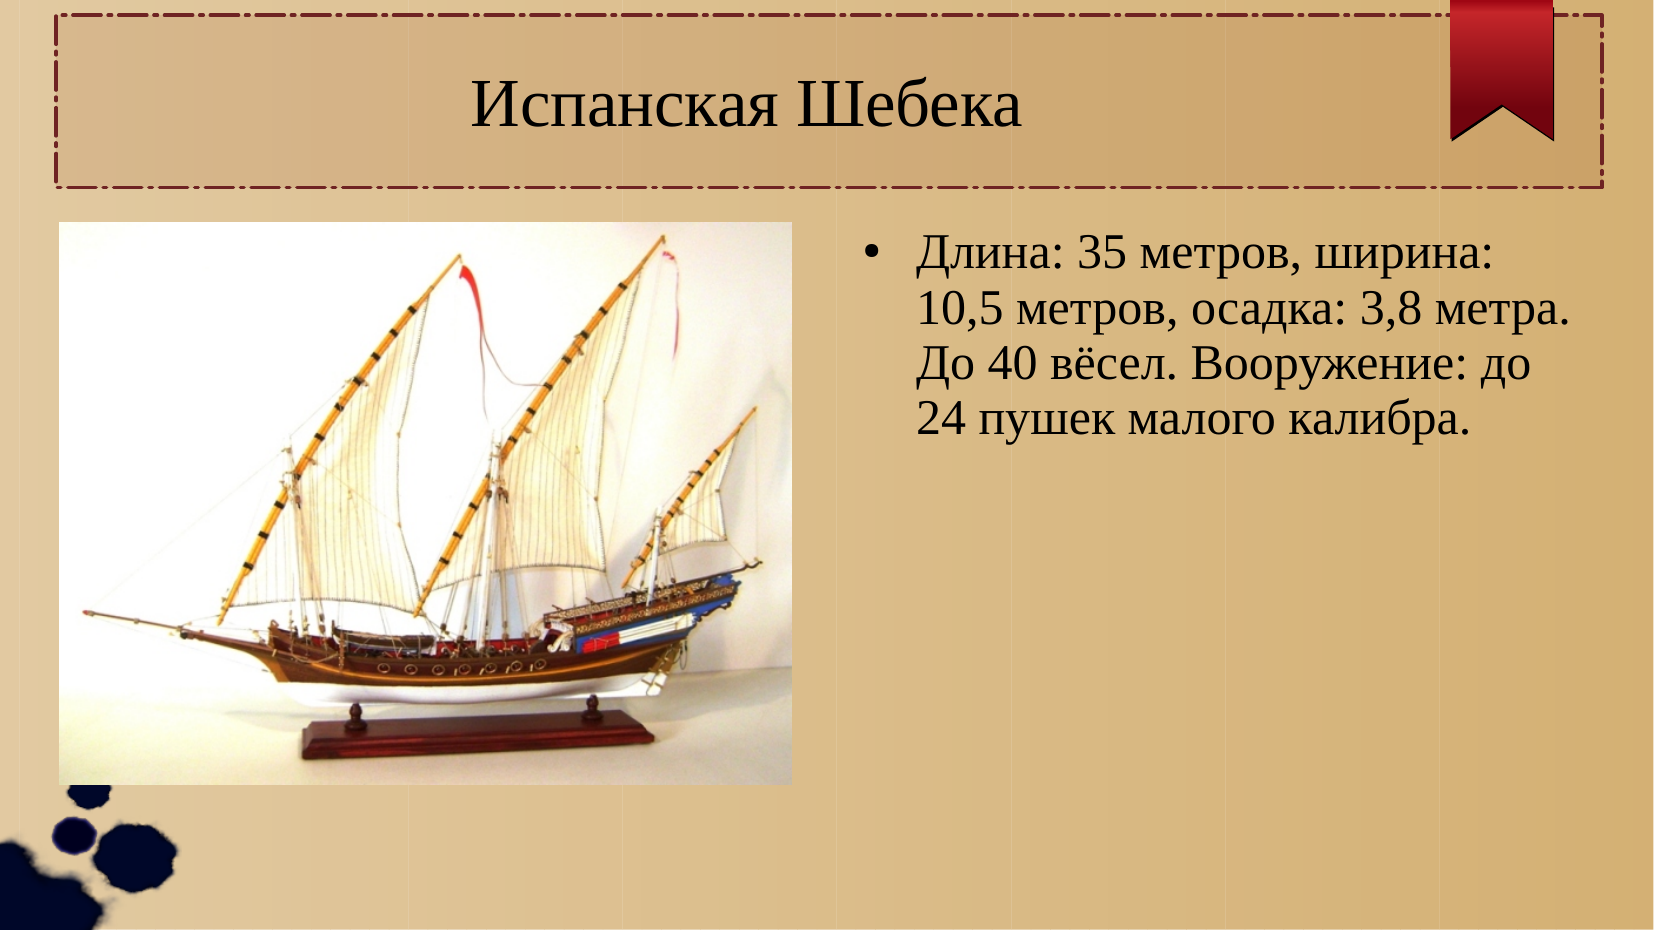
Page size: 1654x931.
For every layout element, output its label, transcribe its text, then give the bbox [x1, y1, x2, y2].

picture [59, 222, 792, 785]
list Длина: 35 метров, ширина: 10,5 метров, осадка: 3,8 метра. До 40 вёсел. Вооружение: до 24 пушек малого калибра. [845, 224, 1572, 764]
title Испанская Шебека [82, 35, 1412, 172]
